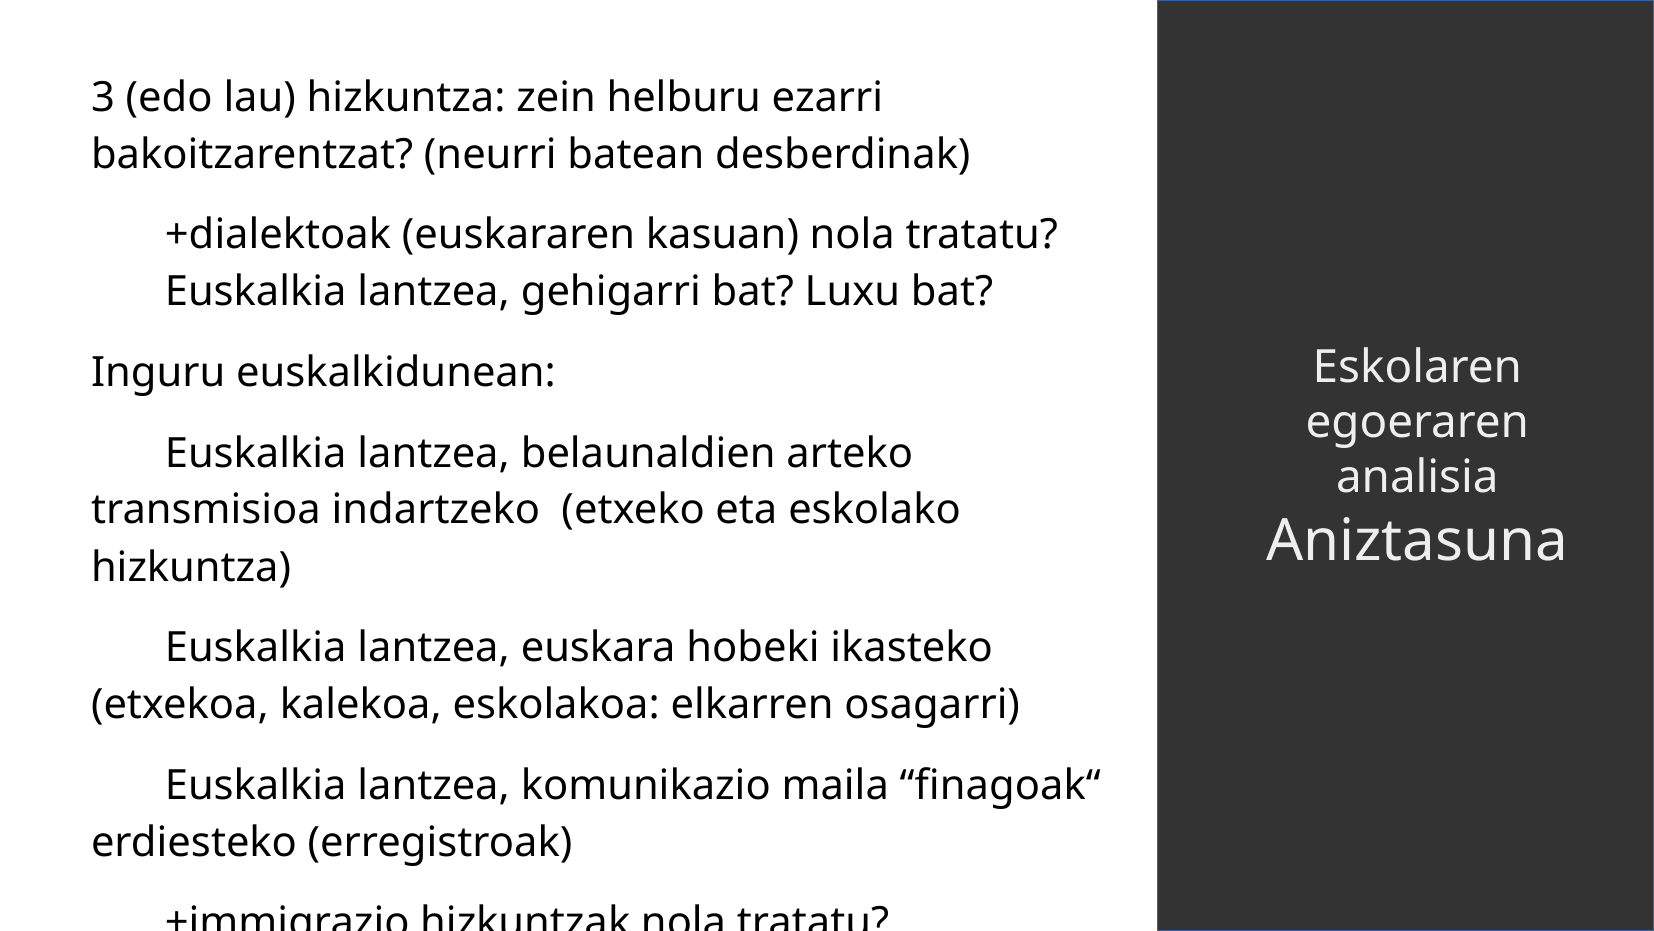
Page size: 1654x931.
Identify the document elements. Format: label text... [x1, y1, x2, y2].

title Eskolaren egoeraren analisia Aniztasuna [1216, 47, 1619, 862]
text_box 3 (edo lau) hizkuntza: zein helburu ezarri bakoitzarentzat? (neurri batean desberdinak) +dialektoak (euskararen kasuan) nola tratatu? Euskalkia lantzea, gehigarri bat? Luxu bat? Inguru euskalkidunean: Euskalkia lantzea, belaunaldien arteko transmisioa indartzeko (etxeko eta eskolako hizkuntza) Euskalkia lantzea, euskara hobeki ikasteko (etxekoa, kalekoa, eskolakoa: elkarren osagarri) Euskalkia lantzea, komunikazio maila “finagoak“ erdiesteko (erregistroak) +immigrazio hizkuntzak nola tratatu? Arreta jarri? Jaramonik ez? adibidez: zer da “harrera plana”? [76, 59, 1123, 893]
